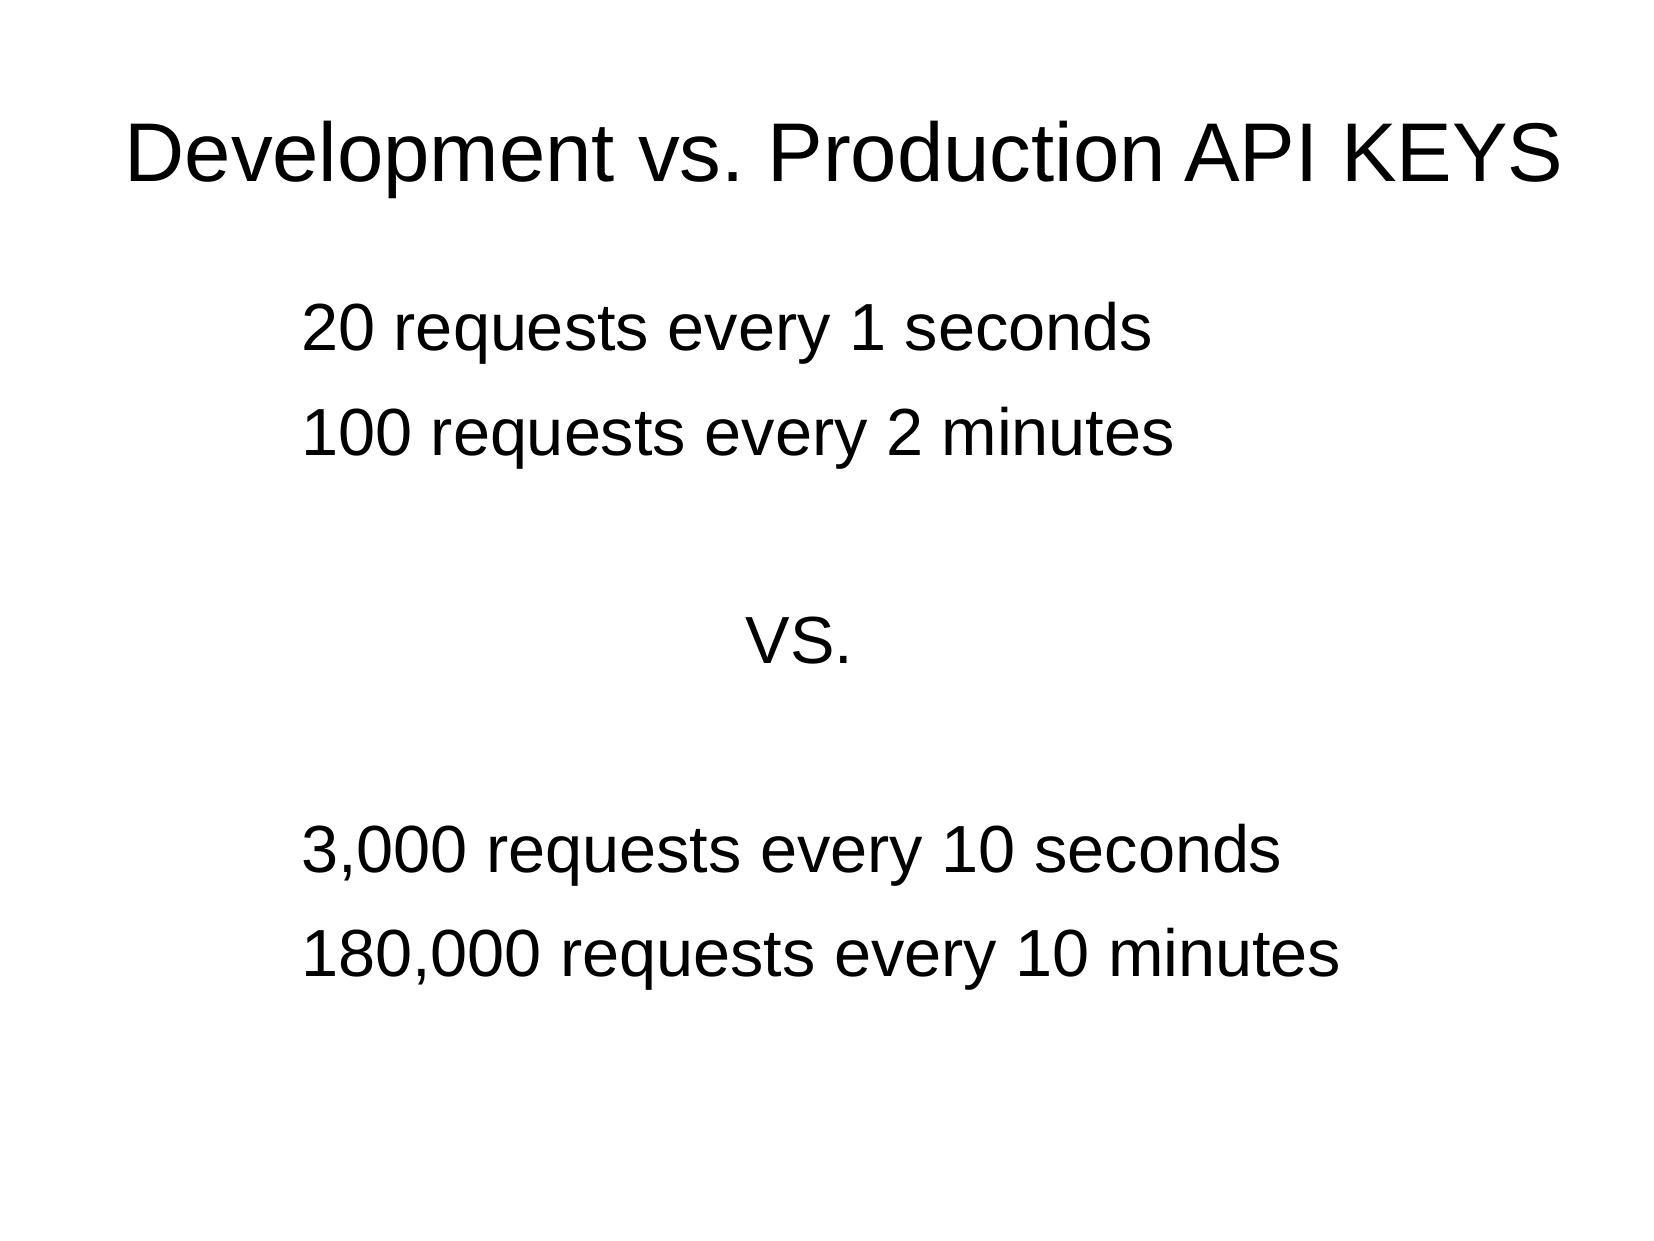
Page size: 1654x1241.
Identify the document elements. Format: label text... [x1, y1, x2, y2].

list 20 requests every 1 seconds 100 requests every 2 minutes VS. 3,000 requests every 10 seconds 180,000 requests every 10 minutes [82, 290, 1571, 1010]
title Development vs. Production API KEYS [82, 49, 1571, 257]
